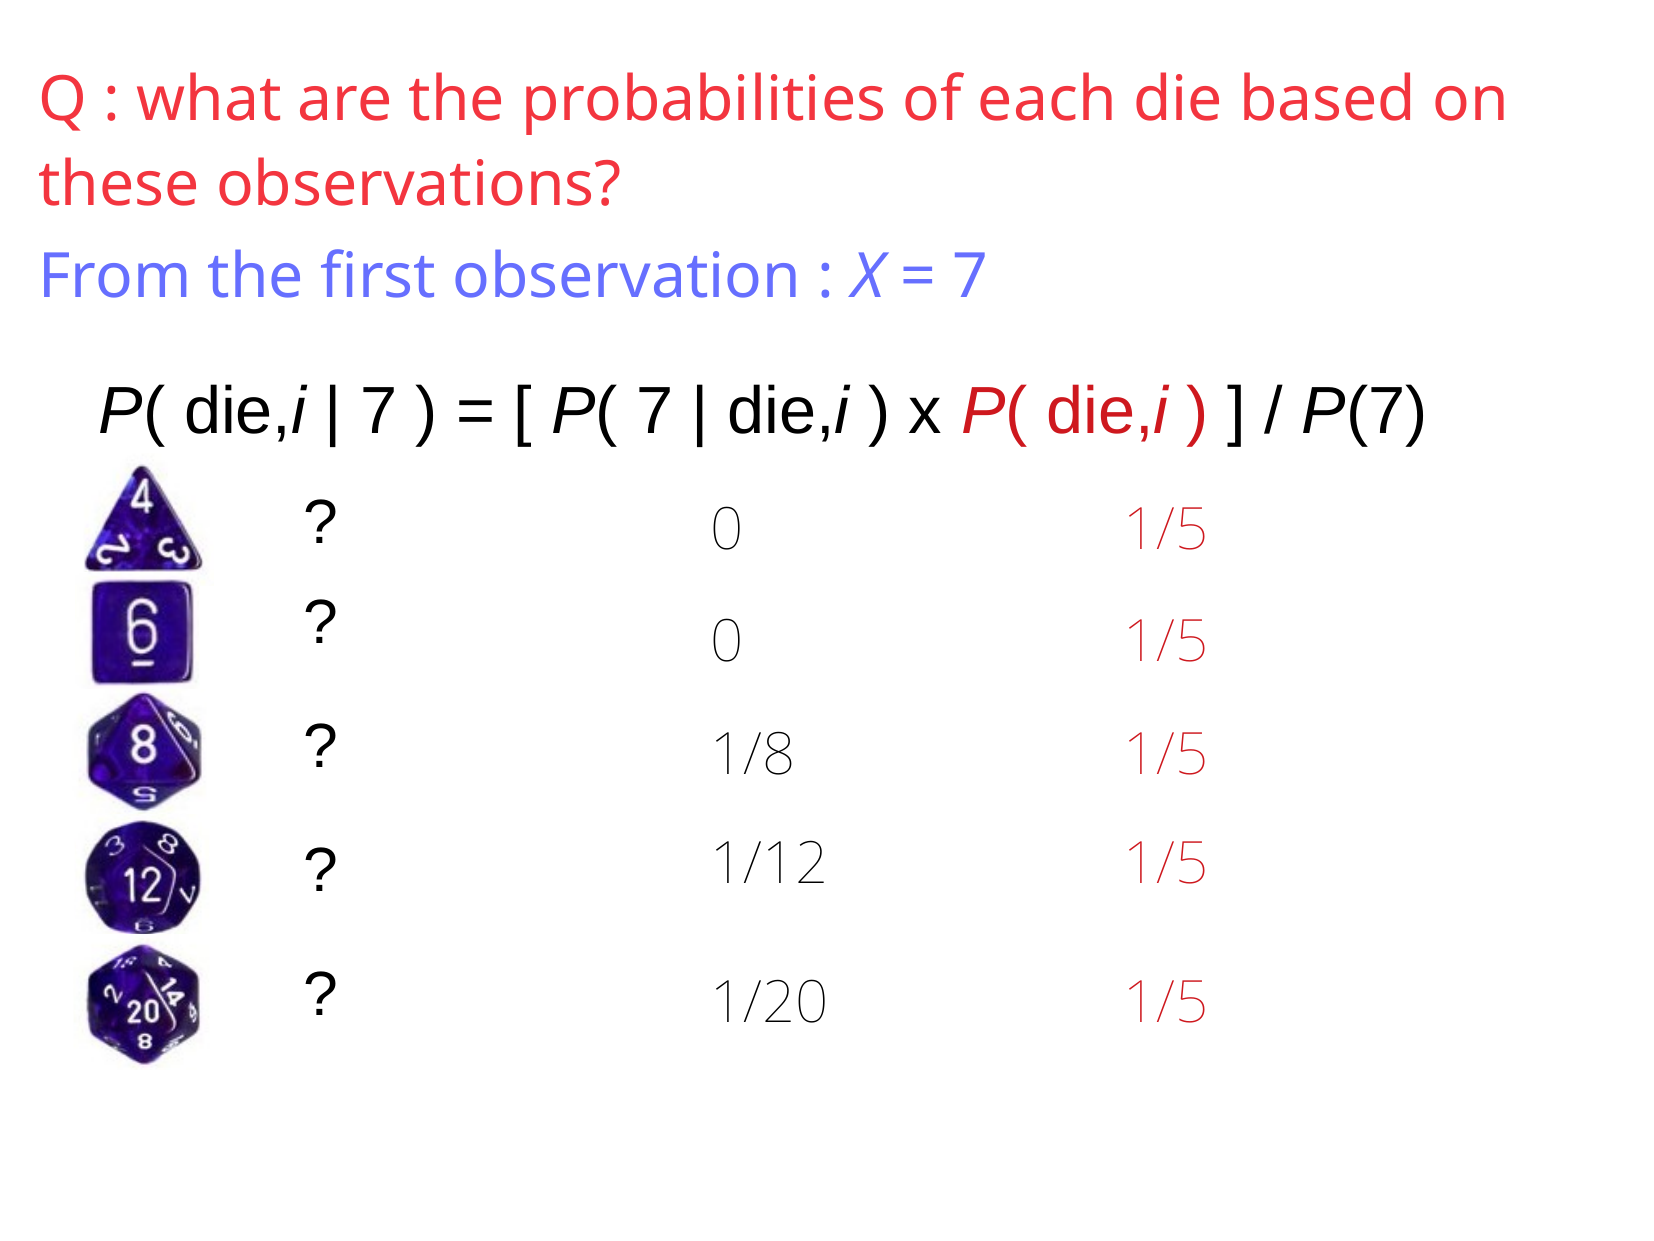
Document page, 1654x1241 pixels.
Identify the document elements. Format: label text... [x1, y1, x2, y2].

text_box ? [289, 479, 354, 564]
text_box ? [289, 579, 354, 665]
text_box 1/5 [1108, 704, 1225, 785]
text_box 1/5 [1108, 814, 1225, 894]
text_box ? [289, 827, 354, 913]
text_box From the first observation : X = 7 [23, 223, 1647, 378]
text_box Q : what are the probabilities of each die based on these observations? [23, 46, 1647, 201]
text_box P( die,i | 7 ) = [ P( 7 | die,i ) x P( die,i ) ] / P(7) [84, 378, 1544, 455]
text_box ? [289, 703, 354, 789]
text_box 0 [695, 479, 760, 560]
text_box 1/5 [1108, 592, 1225, 672]
text_box ? [289, 951, 354, 1037]
picture [71, 453, 214, 1070]
text_box 1/5 [1108, 479, 1225, 560]
text_box 1/5 [1108, 952, 1225, 1033]
text_box 1/12 [695, 814, 846, 894]
text_box 0 [695, 592, 760, 672]
text_box 1/20 [695, 952, 846, 1033]
text_box 1/8 [695, 704, 811, 785]
